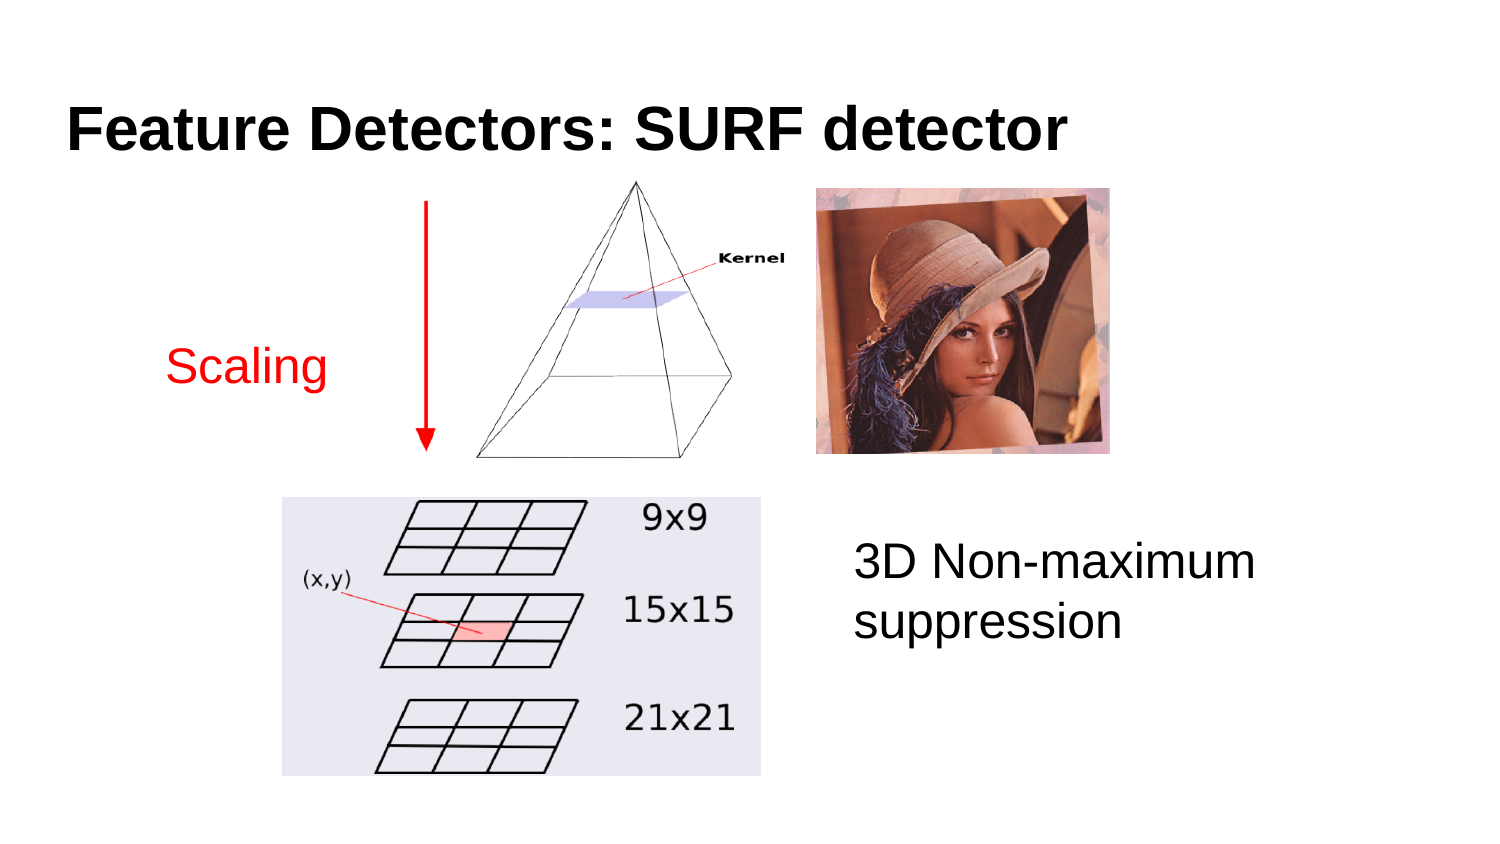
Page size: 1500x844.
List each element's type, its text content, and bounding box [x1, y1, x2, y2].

text_box Scaling [150, 318, 348, 398]
text_box 3D Non-maximum suppression [838, 513, 1357, 628]
picture [386, 181, 1144, 461]
title Feature Detectors: SURF detector [51, 72, 1449, 167]
picture [282, 497, 761, 777]
